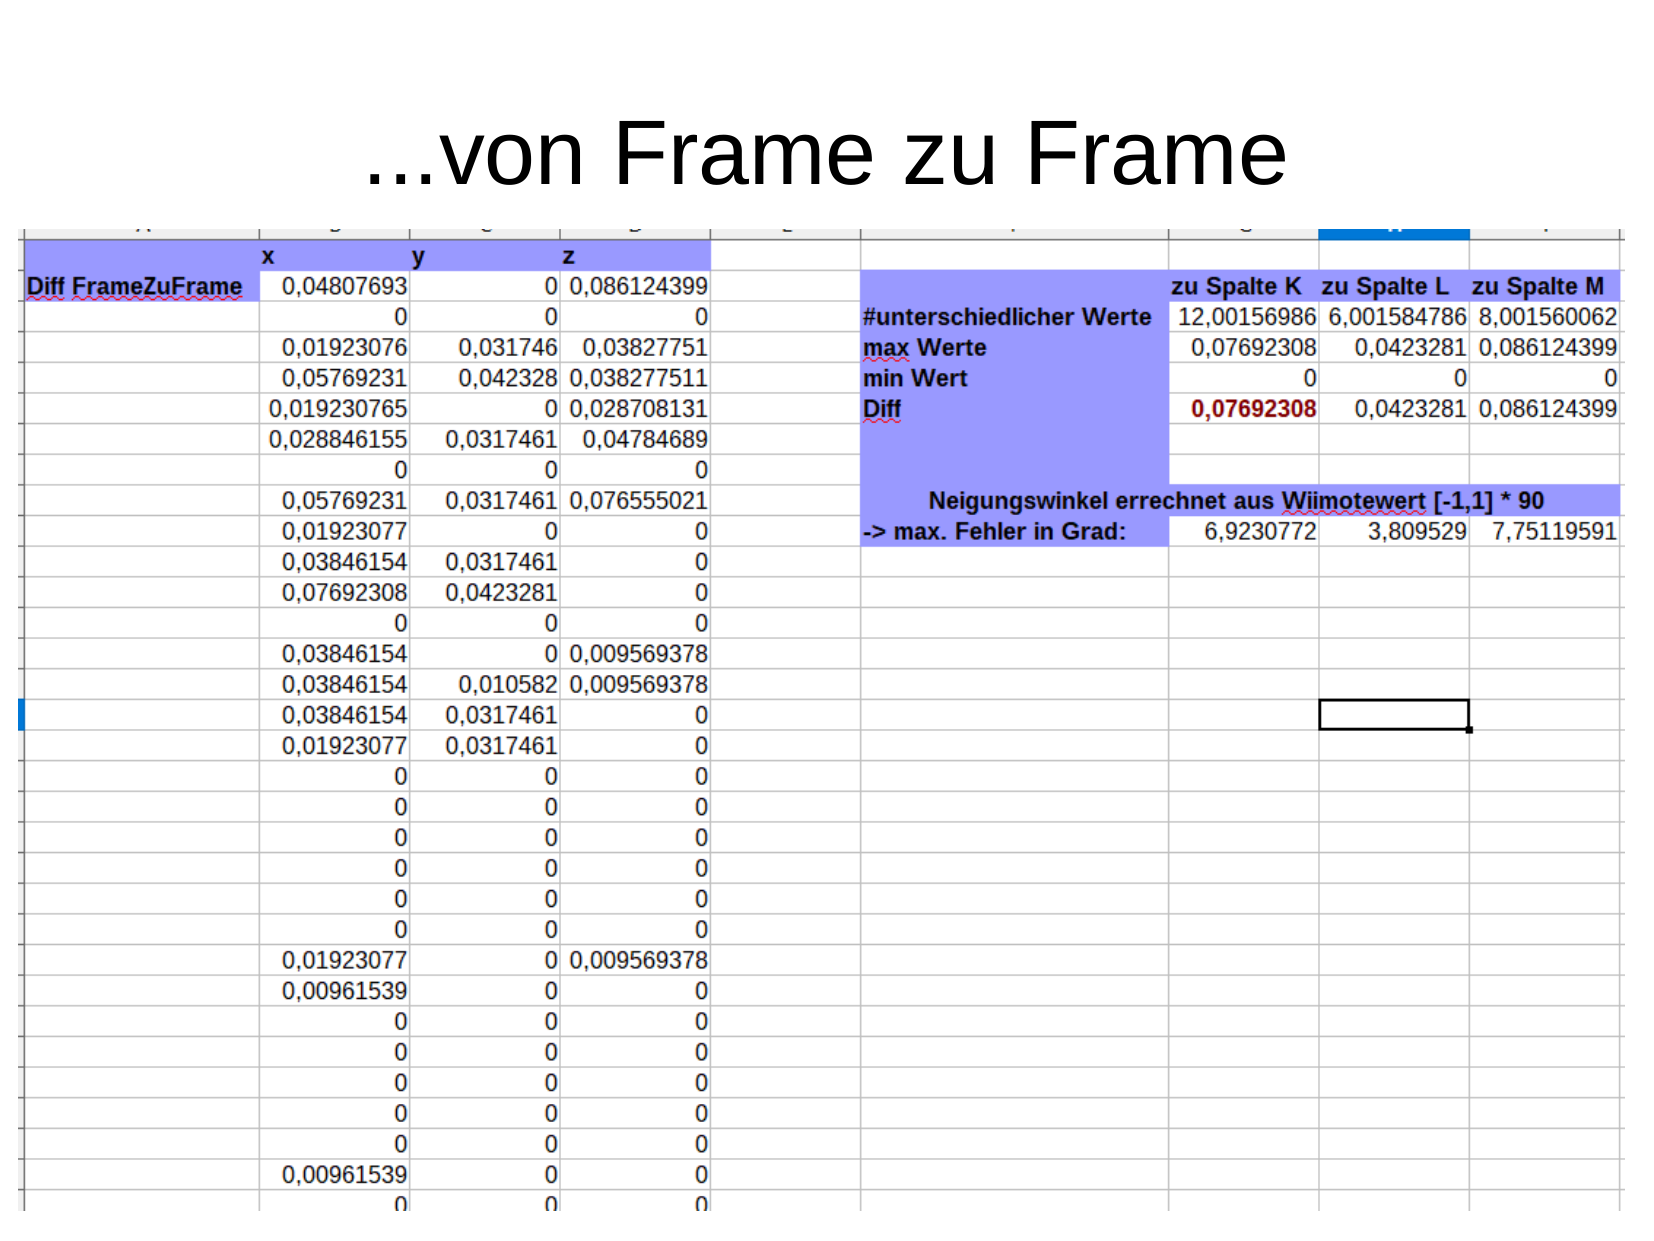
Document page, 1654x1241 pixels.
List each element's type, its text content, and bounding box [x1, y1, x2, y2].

title ...von Frame zu Frame [82, 49, 1571, 229]
picture [18, 229, 1625, 1211]
